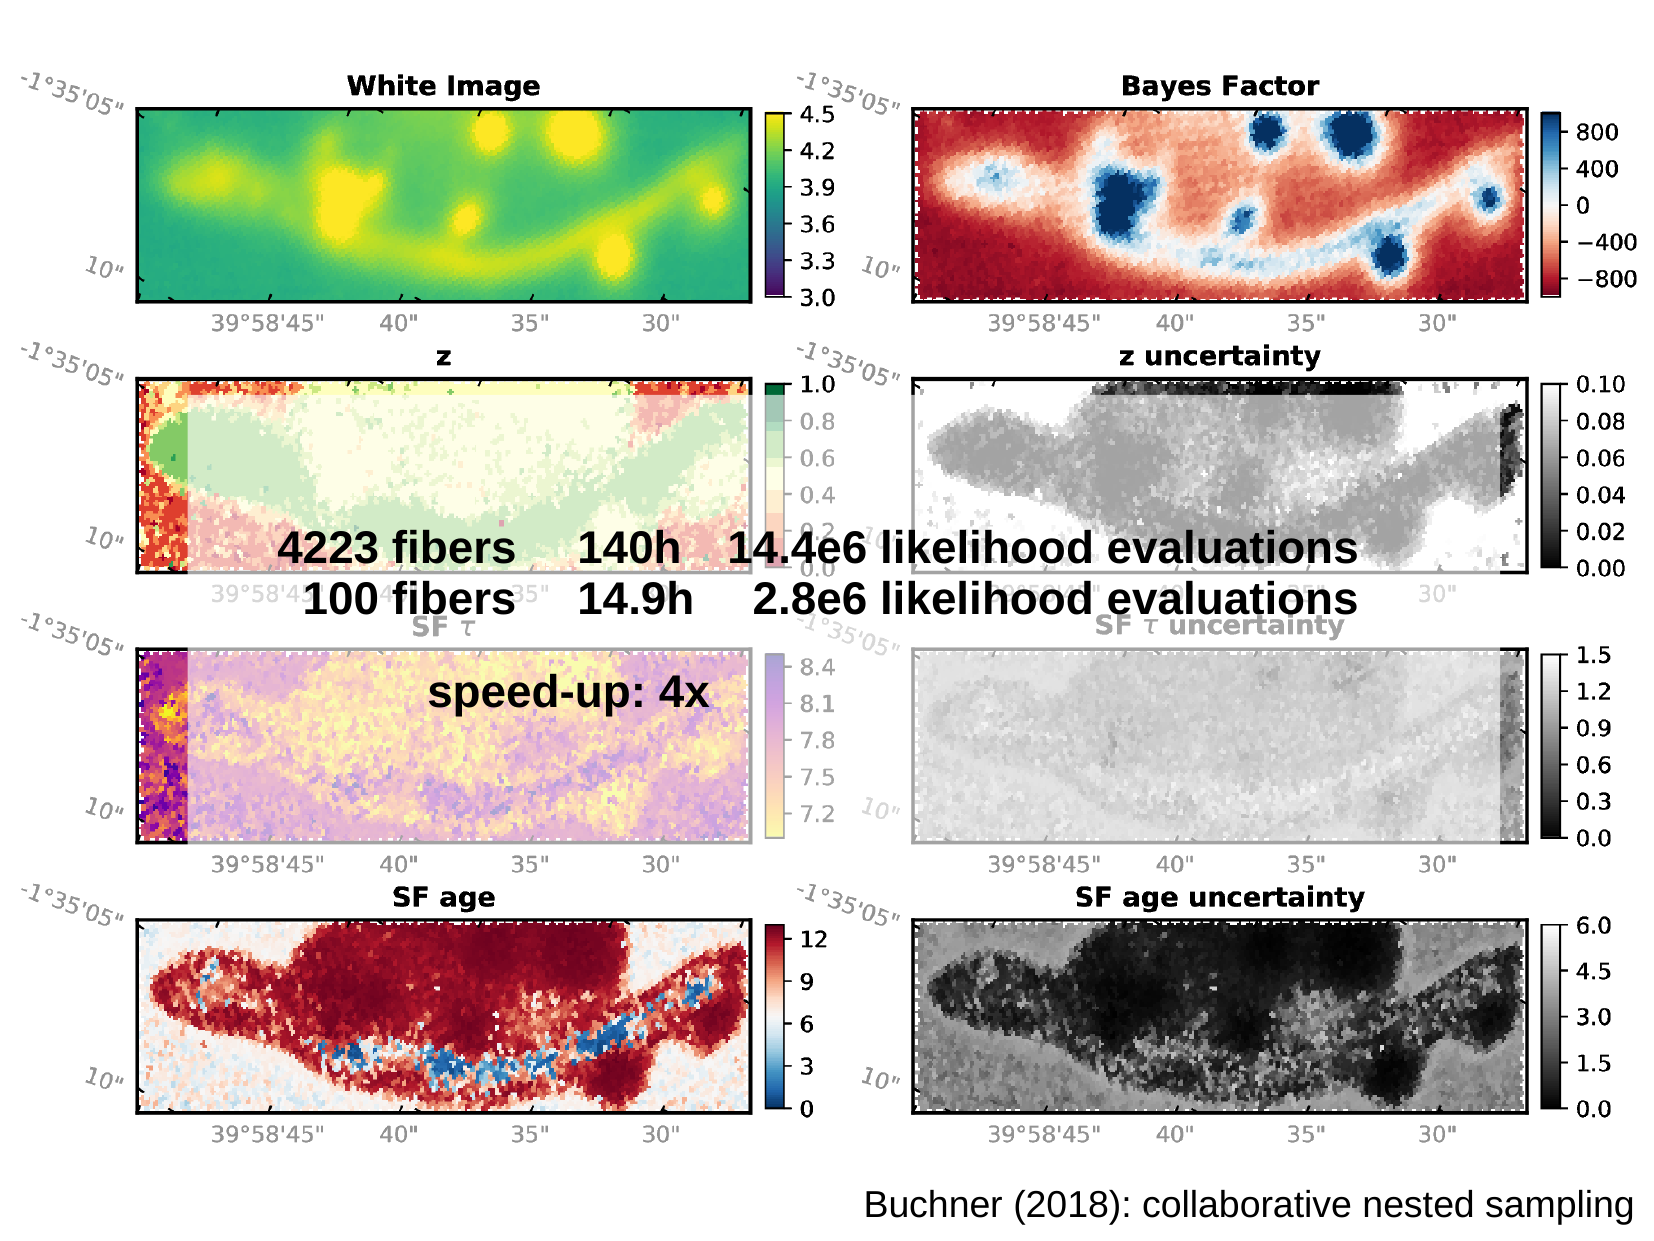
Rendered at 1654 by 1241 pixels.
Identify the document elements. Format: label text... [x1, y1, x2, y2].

text_box Buchner (2018): collaborative nested sampling [848, 1176, 1654, 1241]
text_box 4223 fibers 140h 14.4e6 likelihood evaluations 100 fibers 14.9h 2.8e6 likelihood evaluations speed-up: 4x [187, 394, 1501, 845]
picture [0, 50, 1654, 1163]
